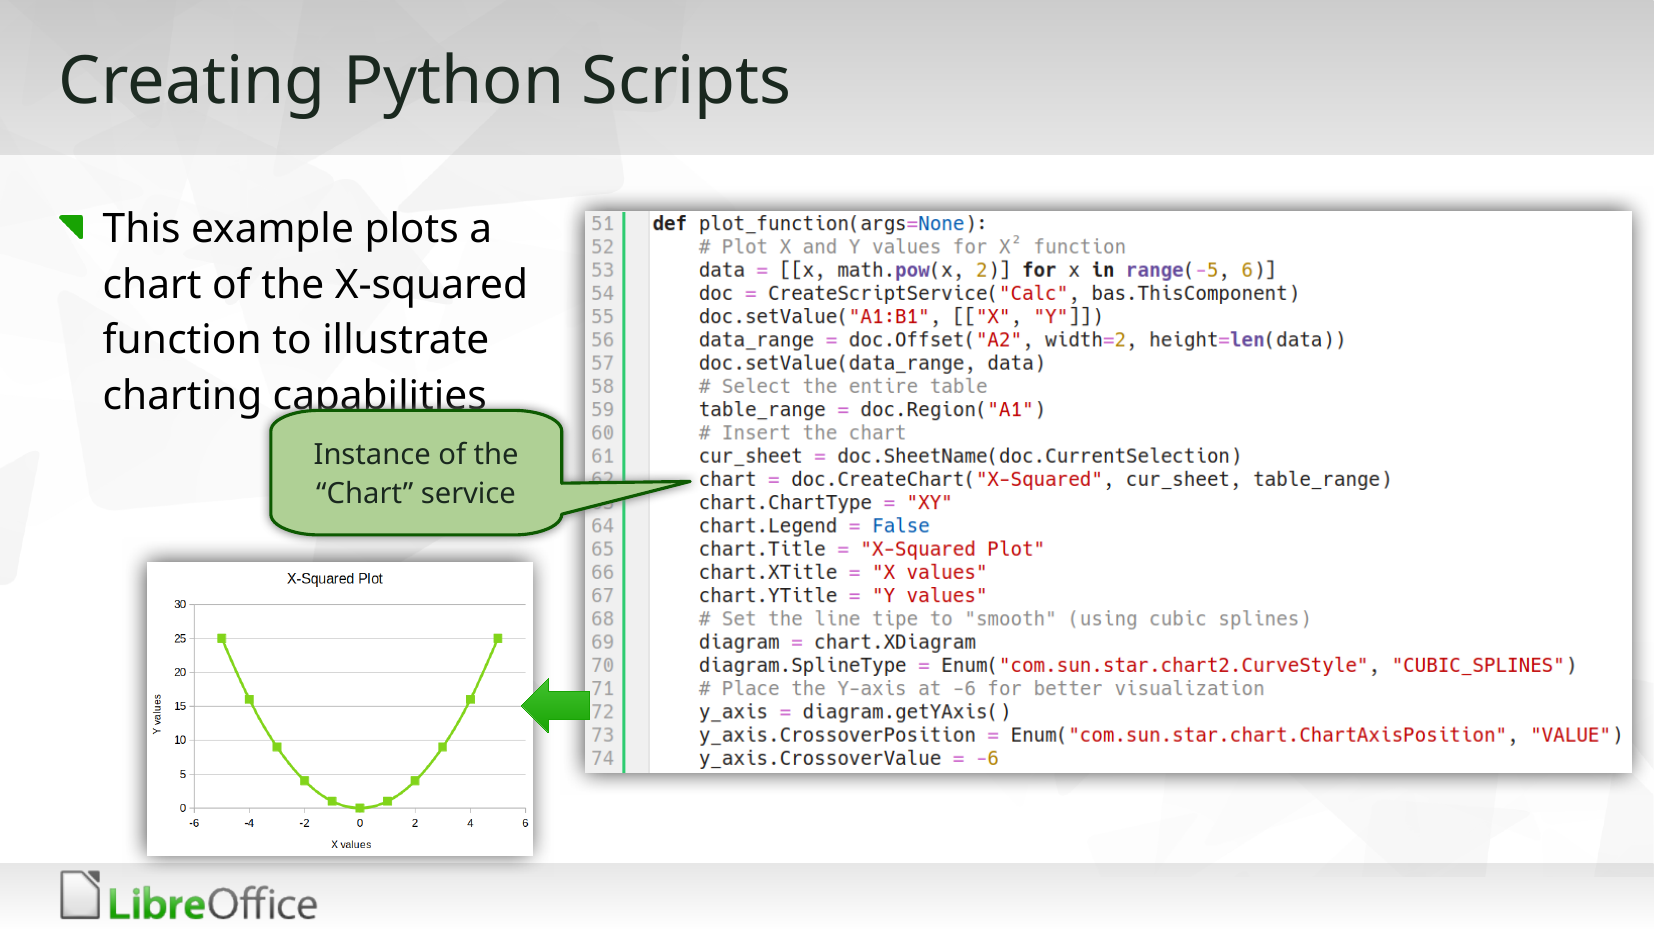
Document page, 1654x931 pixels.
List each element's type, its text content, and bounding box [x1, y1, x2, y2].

picture [0, 0, 1654, 877]
title Creating Python Scripts [59, 22, 1595, 133]
text_box Instance of the “Chart” service [270, 410, 691, 535]
list This example plots a chart of the X-squared function to illustrate charting capabilities [59, 199, 577, 739]
text_box [521, 678, 590, 733]
picture [41, 562, 533, 931]
